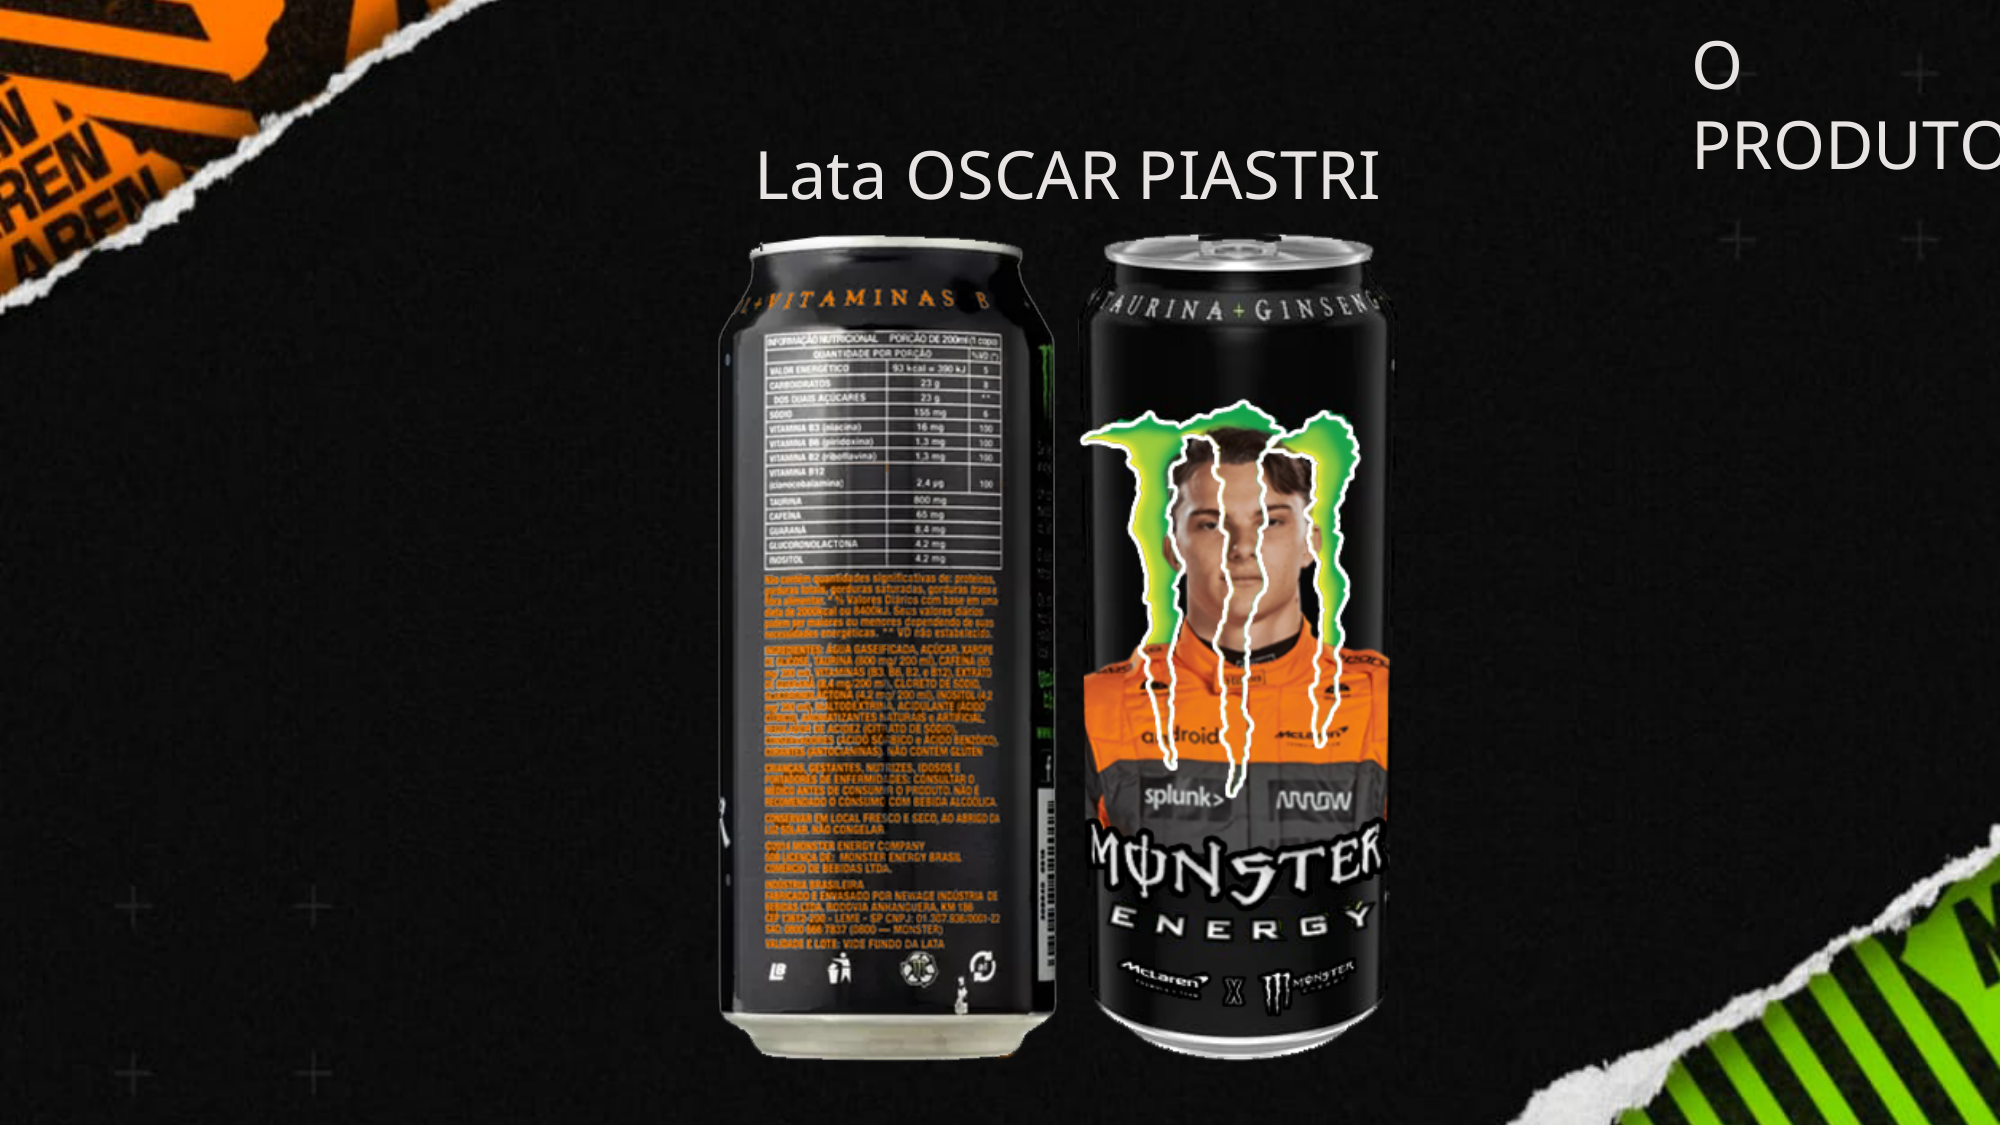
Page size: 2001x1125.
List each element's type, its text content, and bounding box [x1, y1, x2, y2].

picture [0, 0, 2000, 1125]
text_box O PRODUTO [1676, 15, 2000, 112]
picture [1969, 126, 2000, 164]
text_box Lata OSCAR PIASTRI [739, 125, 1405, 214]
